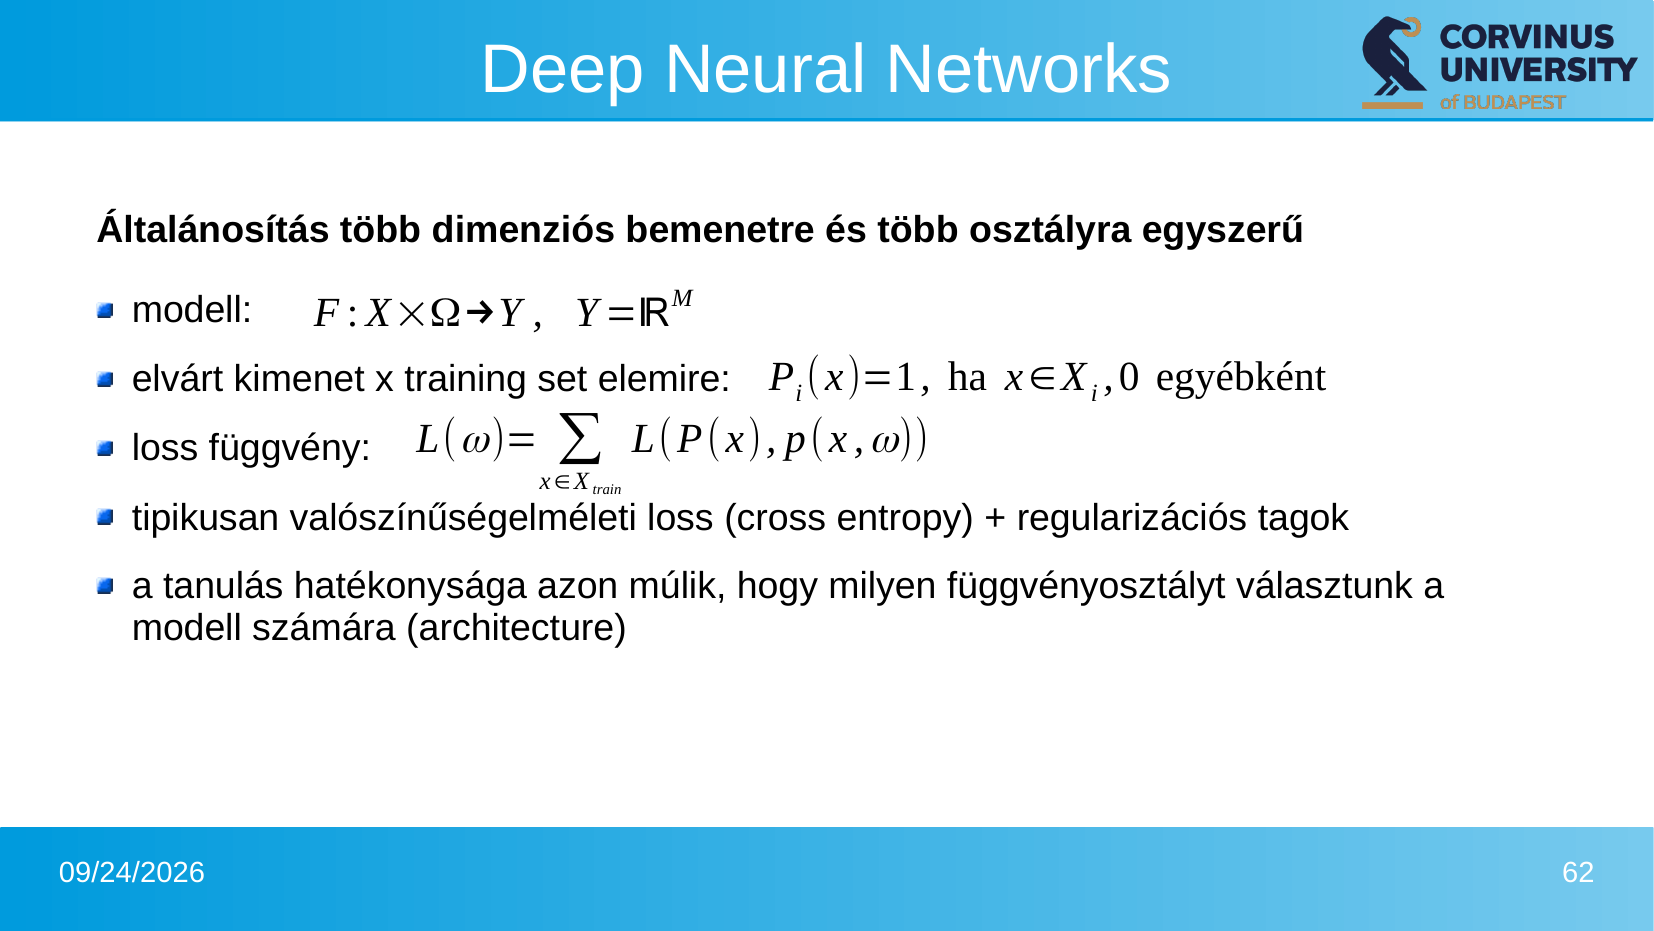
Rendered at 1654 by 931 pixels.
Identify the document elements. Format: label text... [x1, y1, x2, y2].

picture [1362, 16, 1638, 109]
chart [408, 410, 935, 499]
title Deep Neural Networks [59, 29, 1362, 108]
chart [306, 284, 702, 337]
text_box Általánosítás több dimenziós bemenetre és több osztályra egyszerű modell: elvárt kimenet x training set elemire: loss függvény: tipikusan valószínűségelméleti loss (cross entropy) + regularizációs tagok a tanulás hatékonysága azon múlik, hogy milyen függvényosztályt választunk a modell számára (architecture) [81, 200, 1560, 657]
chart [761, 352, 1336, 406]
